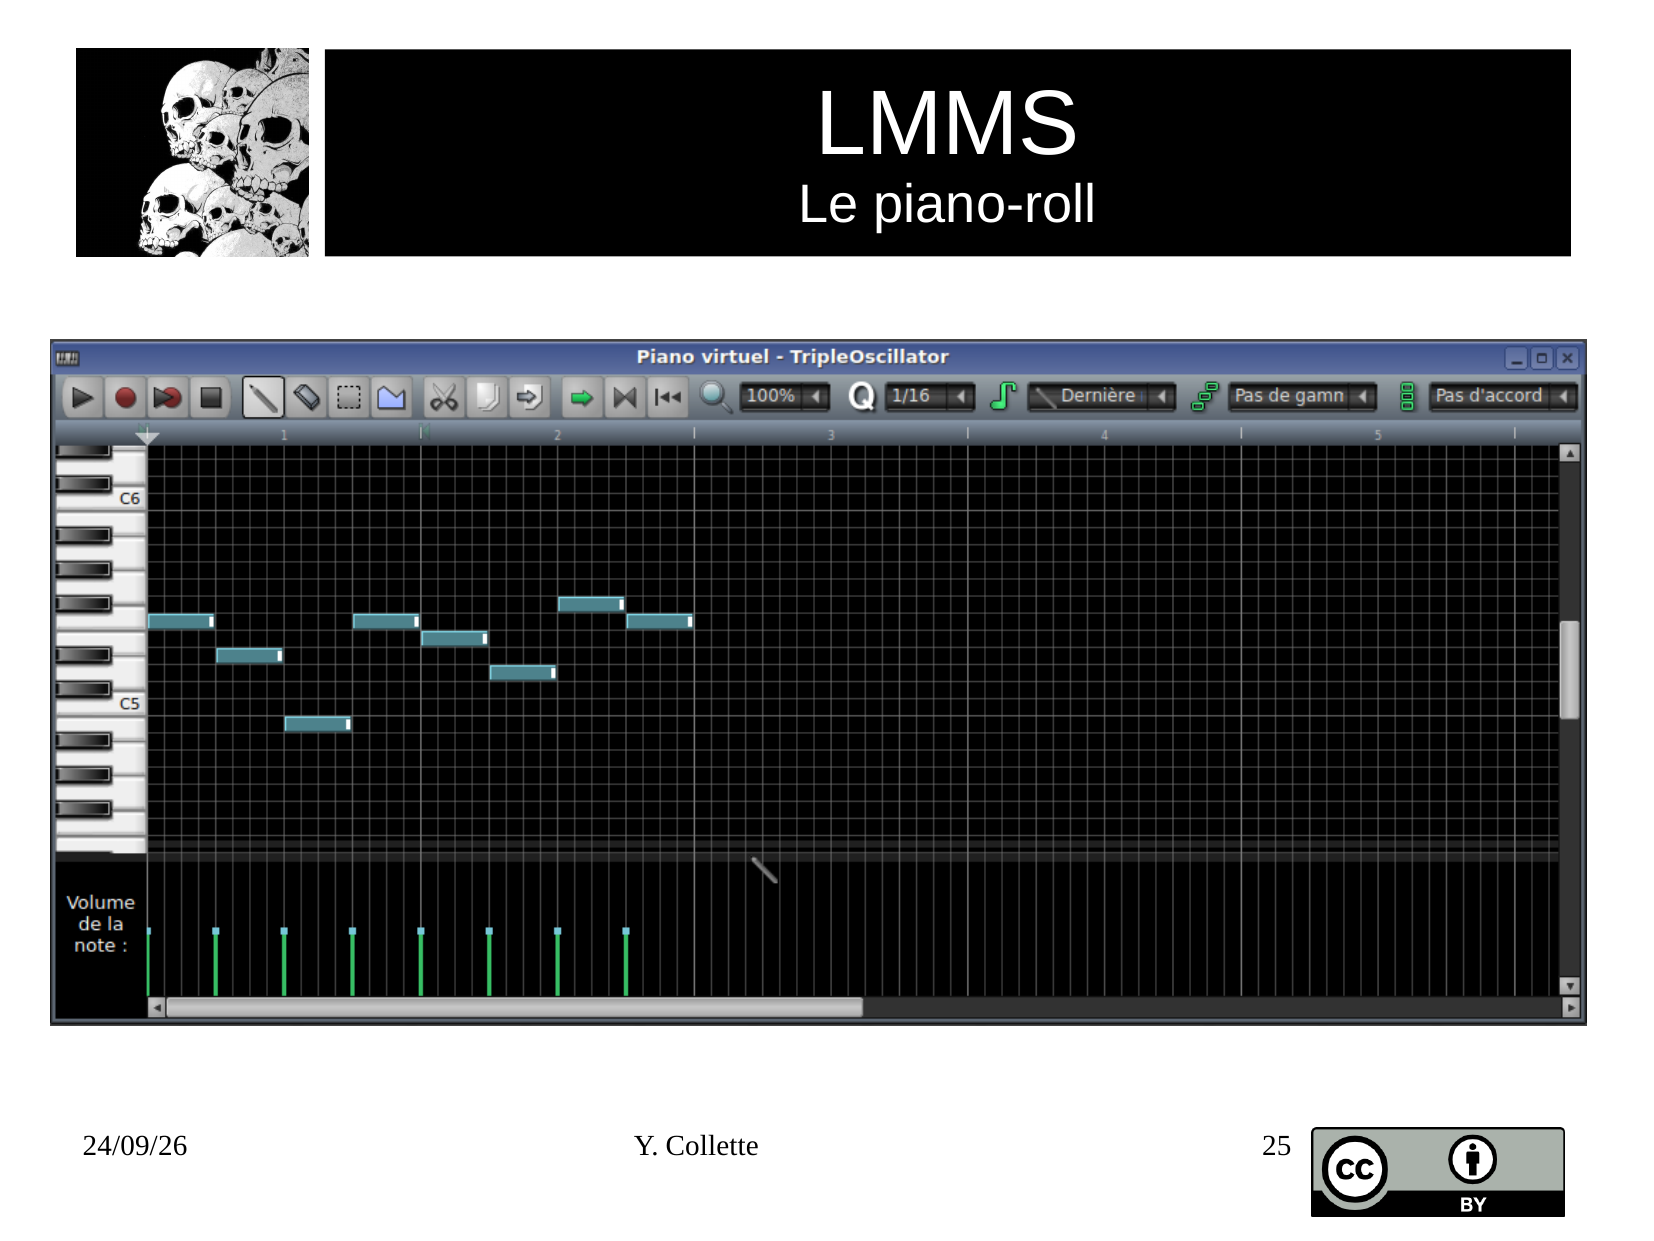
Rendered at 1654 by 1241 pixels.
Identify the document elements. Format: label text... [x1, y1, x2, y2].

title LMMS Le piano-roll [324, 49, 1571, 257]
picture [1311, 1127, 1565, 1217]
picture [50, 339, 1587, 1026]
picture [76, 48, 309, 257]
